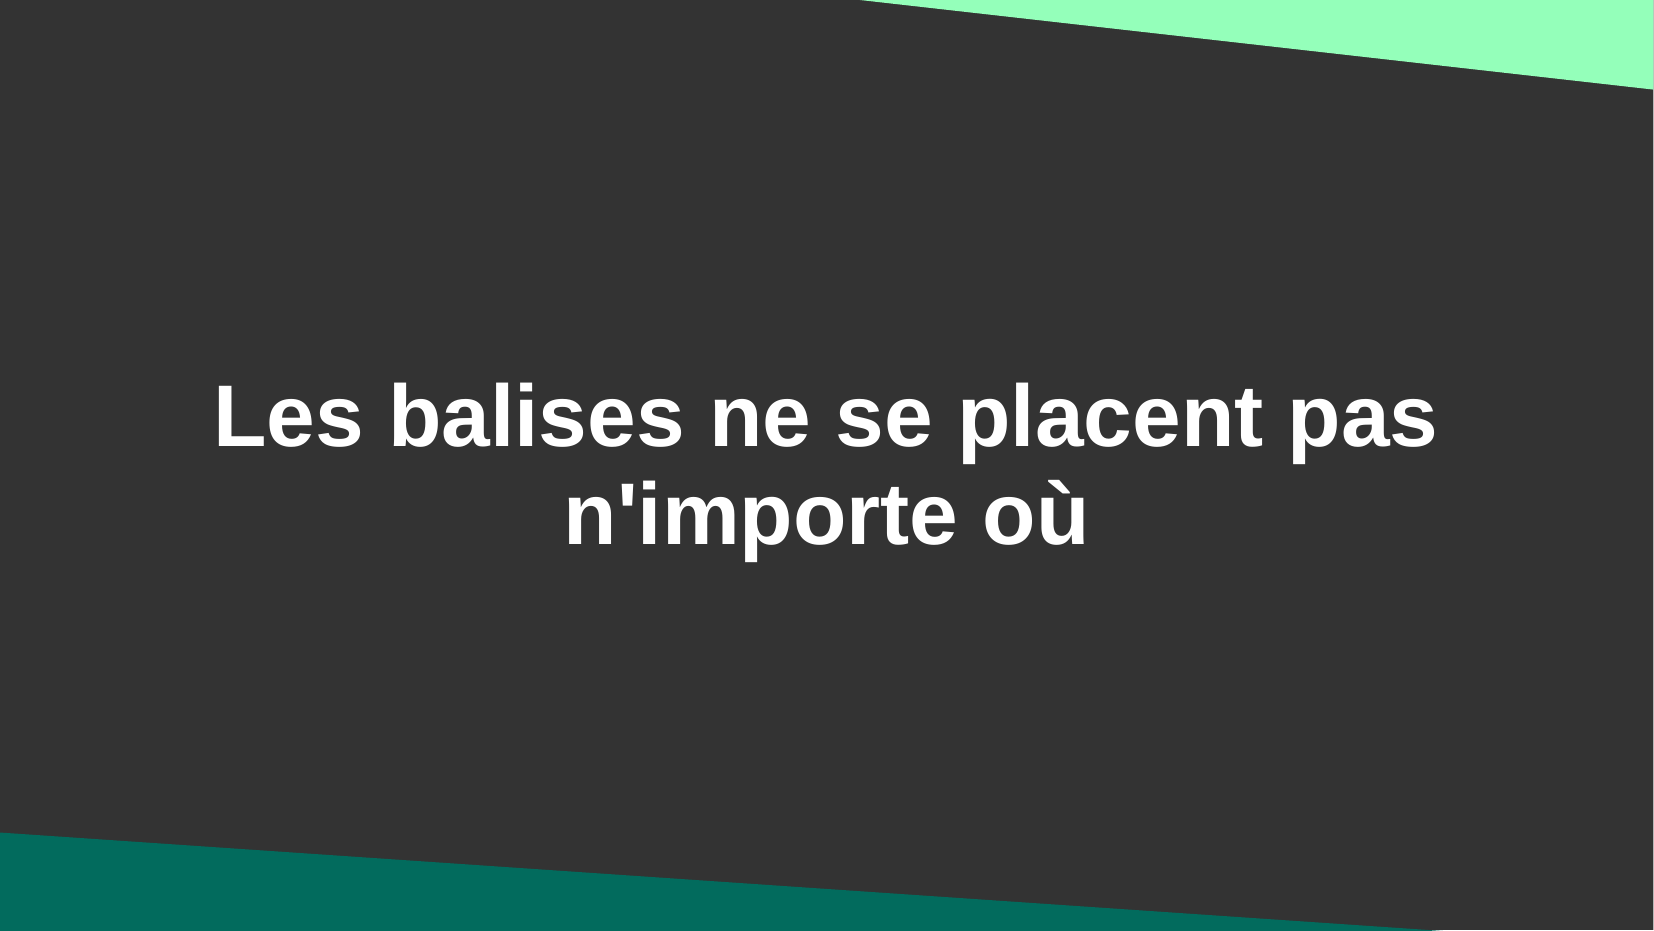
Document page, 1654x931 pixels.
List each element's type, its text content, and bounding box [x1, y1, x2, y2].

text_box [859, 0, 1654, 90]
title Les balises ne se placent pas n'importe où [31, 367, 1622, 563]
